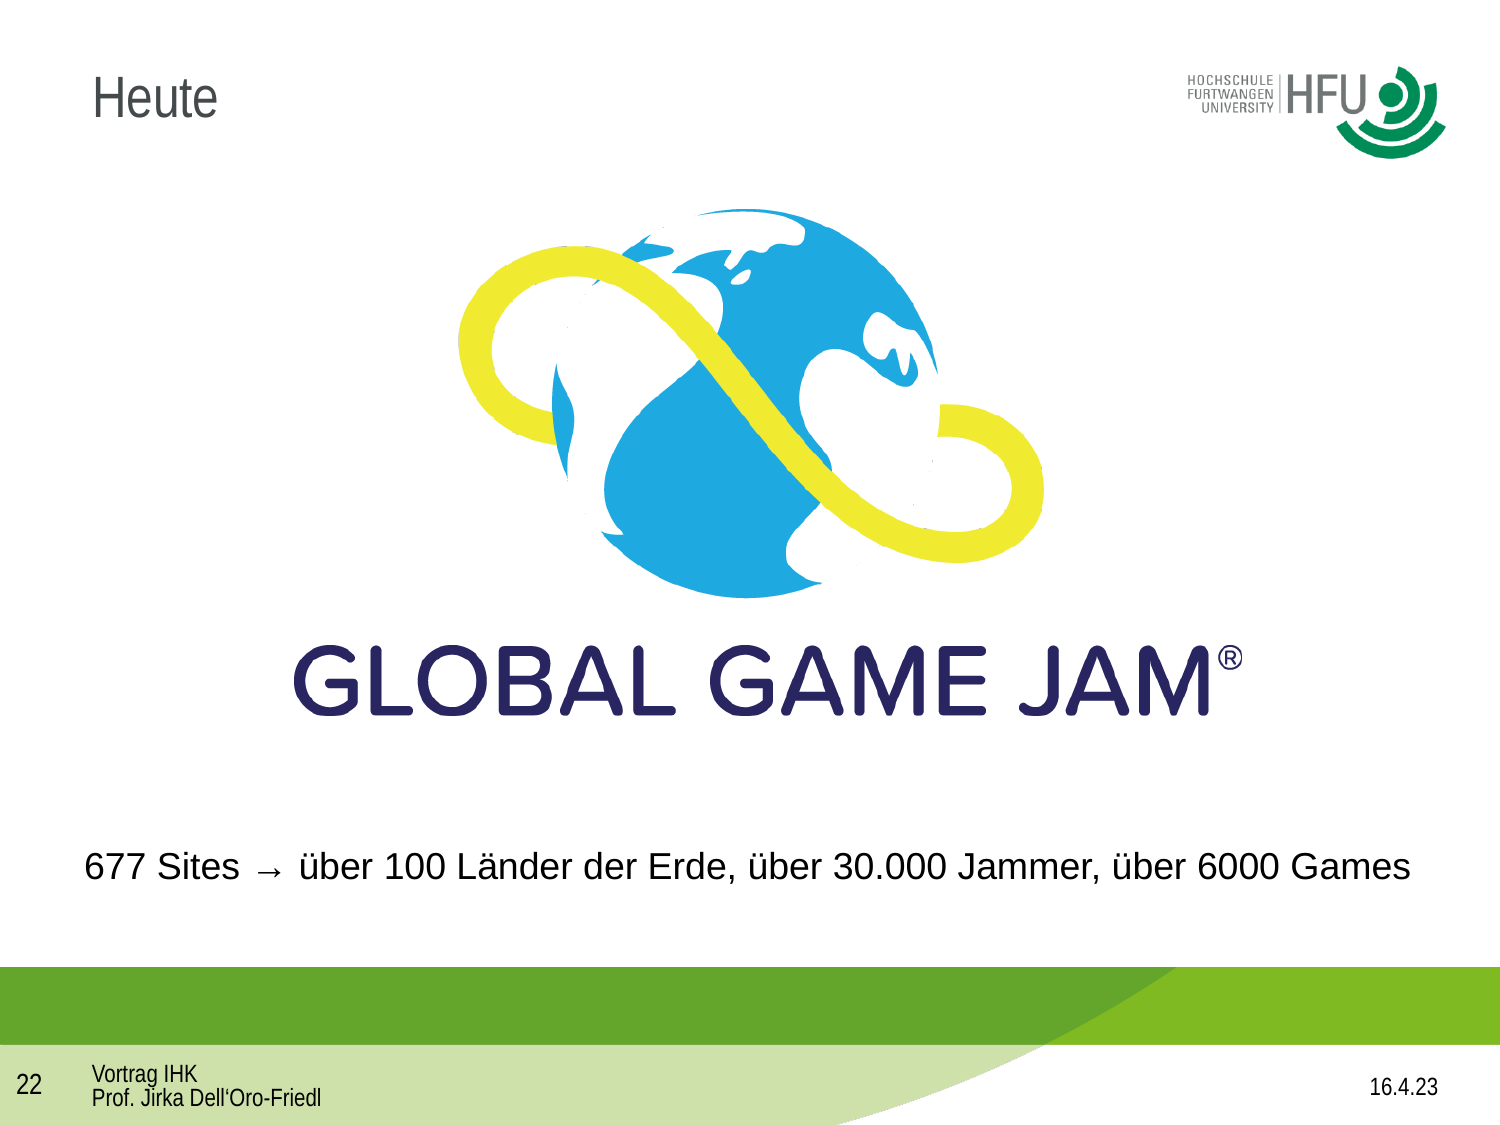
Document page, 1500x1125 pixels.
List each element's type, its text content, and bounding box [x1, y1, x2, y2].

picture [0, 967, 1500, 1125]
title Heute [77, 64, 1353, 153]
picture [294, 209, 1242, 716]
picture [1166, 53, 1454, 164]
text_box 677 Sites → über 100 Länder der Erde, über 30.000 Jammer, über 6000 Games [69, 838, 1427, 896]
